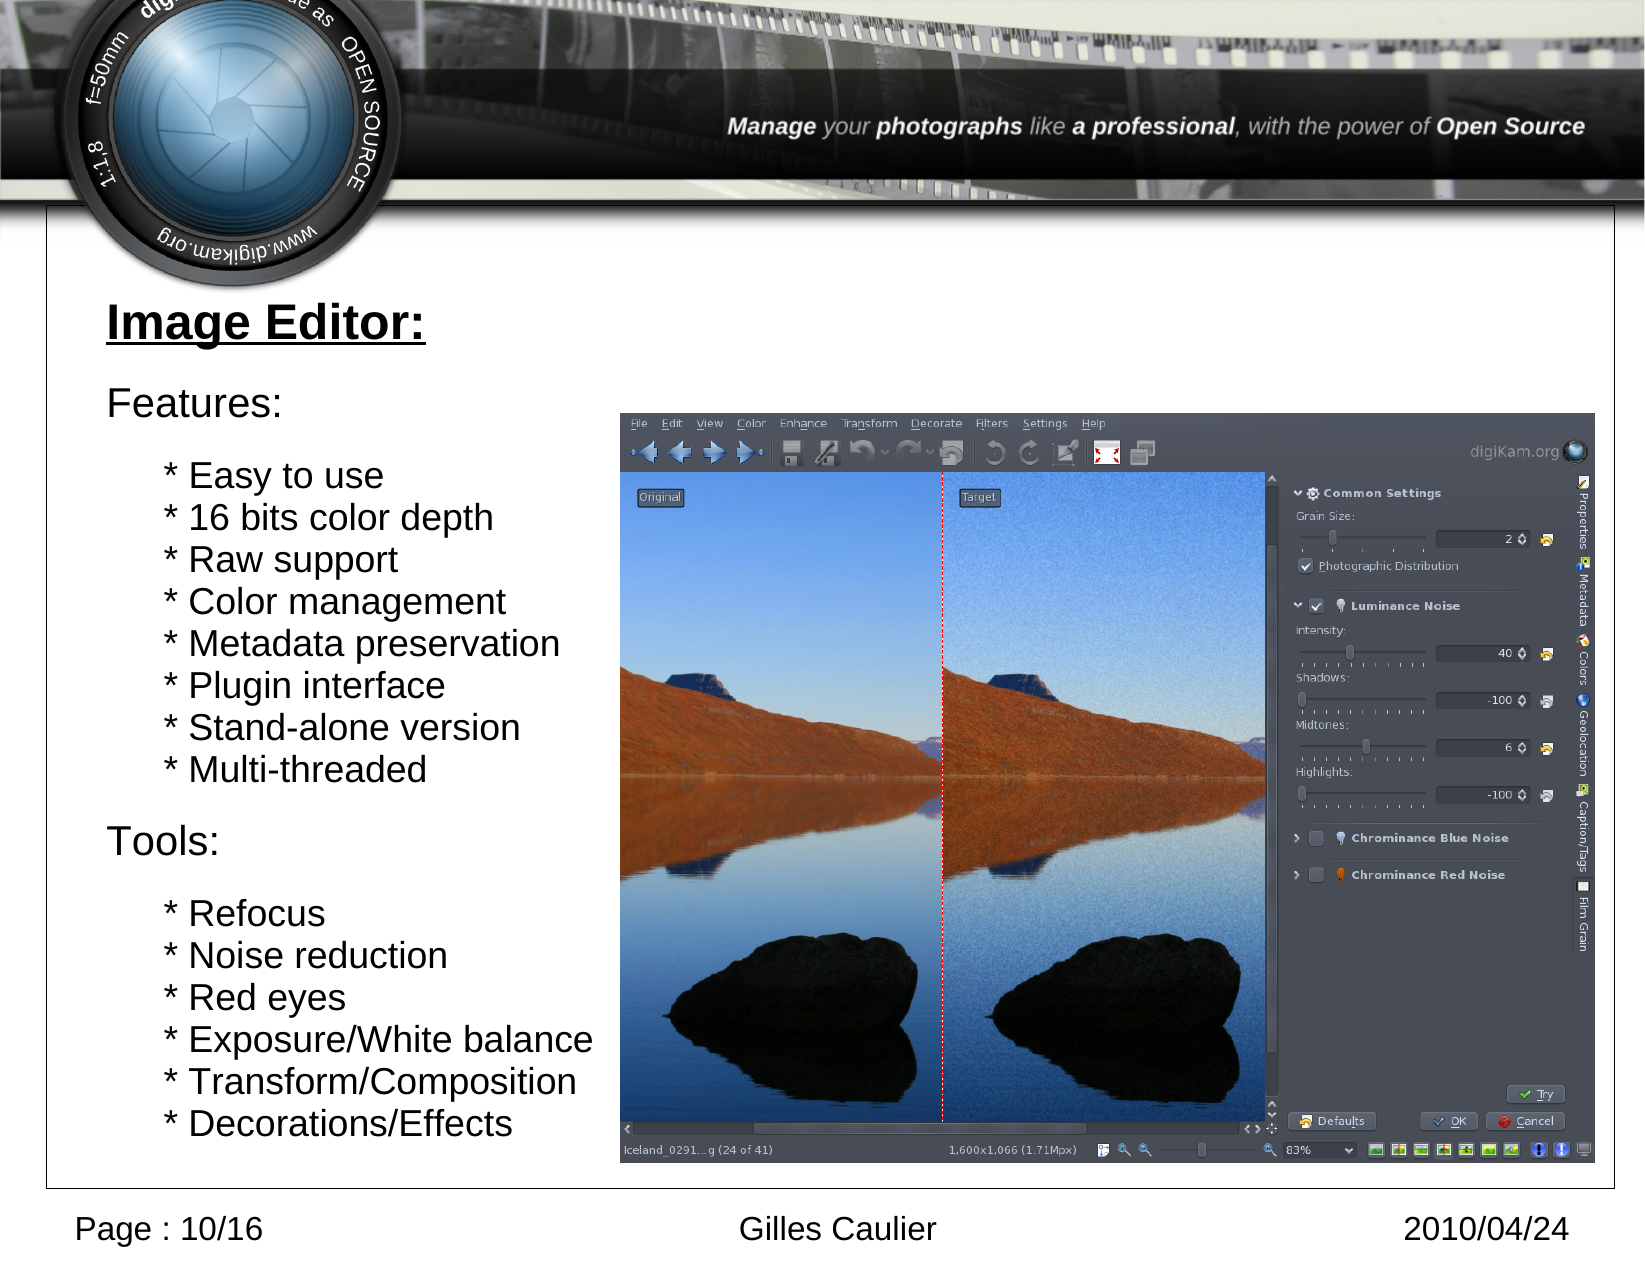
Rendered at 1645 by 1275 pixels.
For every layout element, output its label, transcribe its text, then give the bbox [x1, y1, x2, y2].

picture [620, 413, 1595, 1163]
text_box Page : <numéro>/16 Gilles Caulier 2010/04/24 [21, 1207, 1623, 1251]
title Image Editor: d Features: * Easy to use * 16 bits color depth * Raw support * Color management * Metadata preservation * Plugin interface * Stand-alone version * Multi-threaded d Tools: * Refocus * Noise reduction * Red eyes * Exposure/White balance * Transform/Composition * Decorations/Effects [46, 243, 1615, 1189]
picture [0, 0, 1645, 296]
